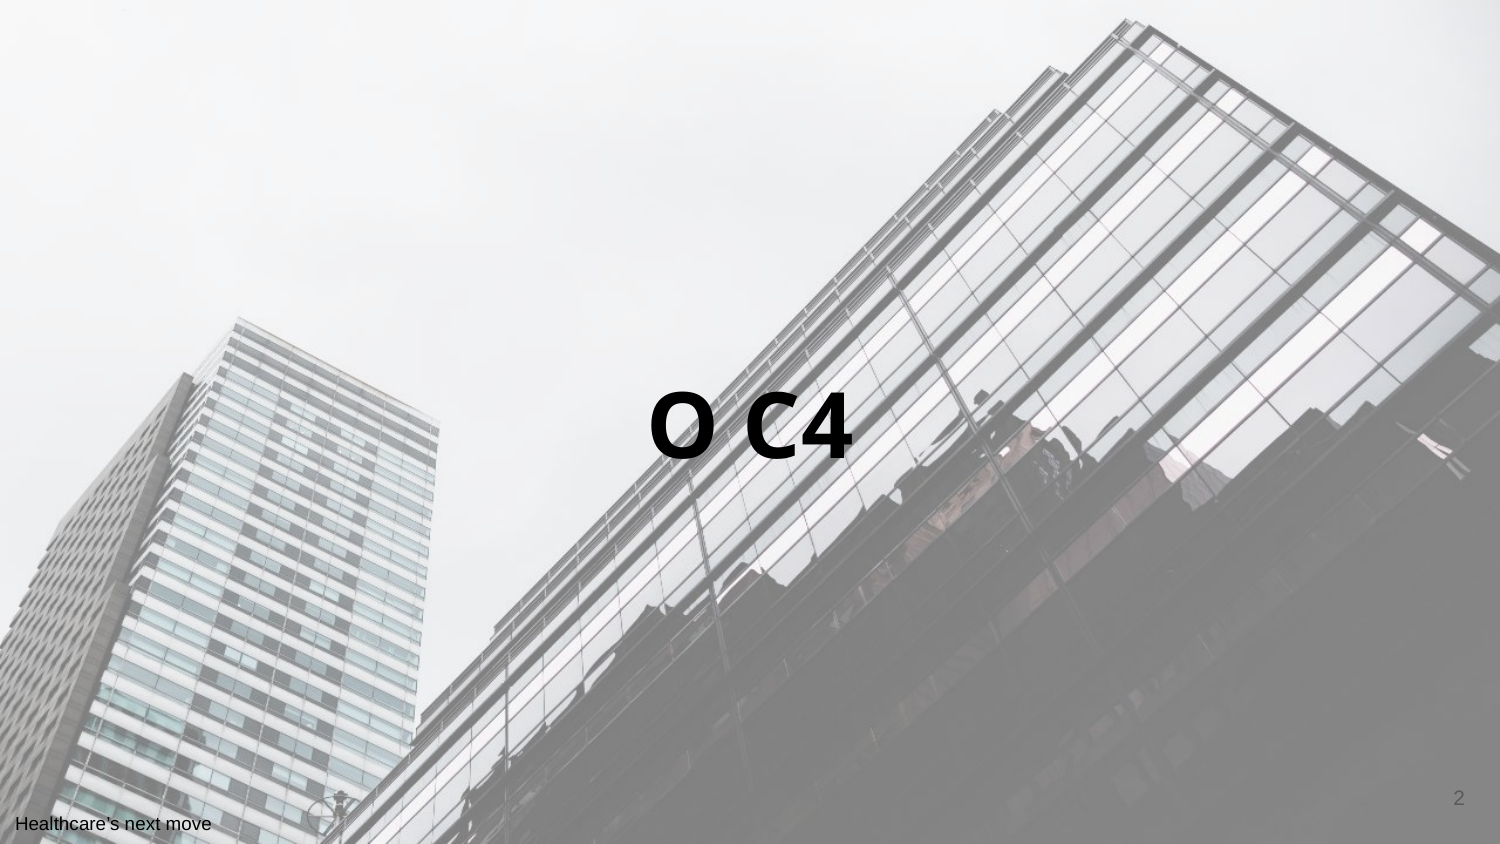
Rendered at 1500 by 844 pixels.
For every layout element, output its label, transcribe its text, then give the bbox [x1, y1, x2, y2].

slide_number <number> [1389, 764, 1480, 830]
picture [0, 0, 1500, 844]
title O C4 [51, 352, 1449, 491]
